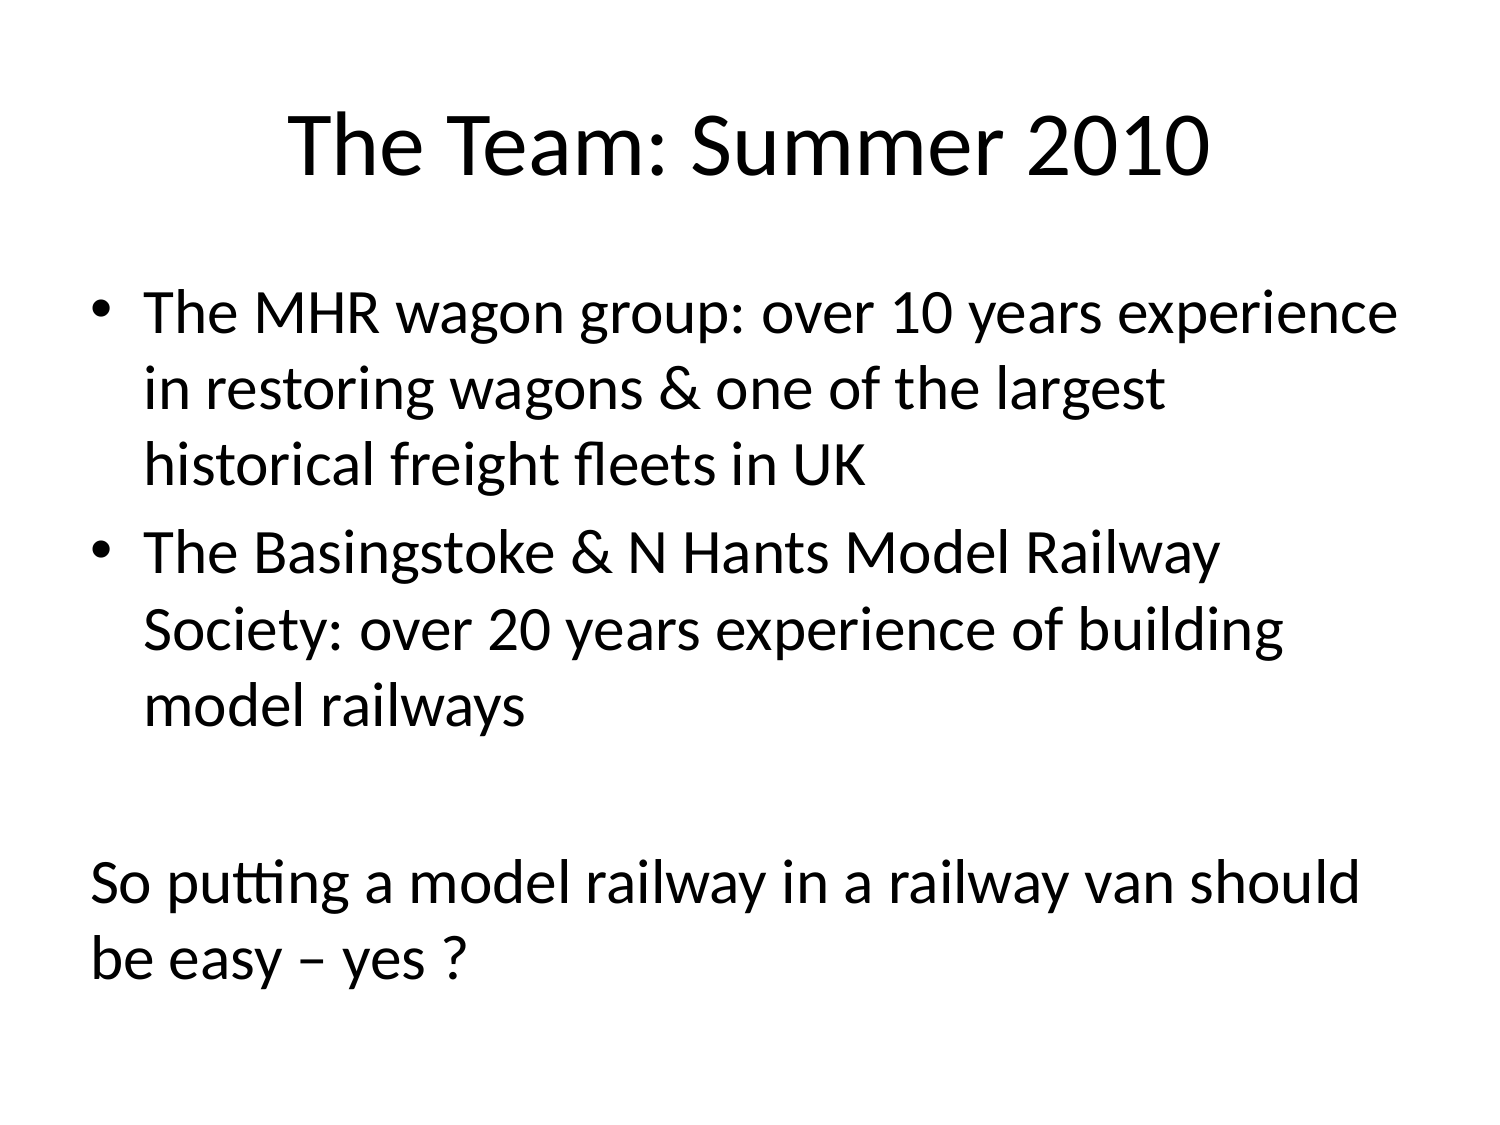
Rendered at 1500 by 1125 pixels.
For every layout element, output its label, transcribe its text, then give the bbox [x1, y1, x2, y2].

title The Team: Summer 2010 [75, 45, 1425, 233]
list The MHR wagon group: over 10 years experience in restoring wagons & one of the largest historical freight fleets in UK The Basingstoke & N Hants Model Railway Society: over 20 years experience of building model railways So putting a model railway in a railway van should be easy – yes ? [75, 262, 1425, 1005]
